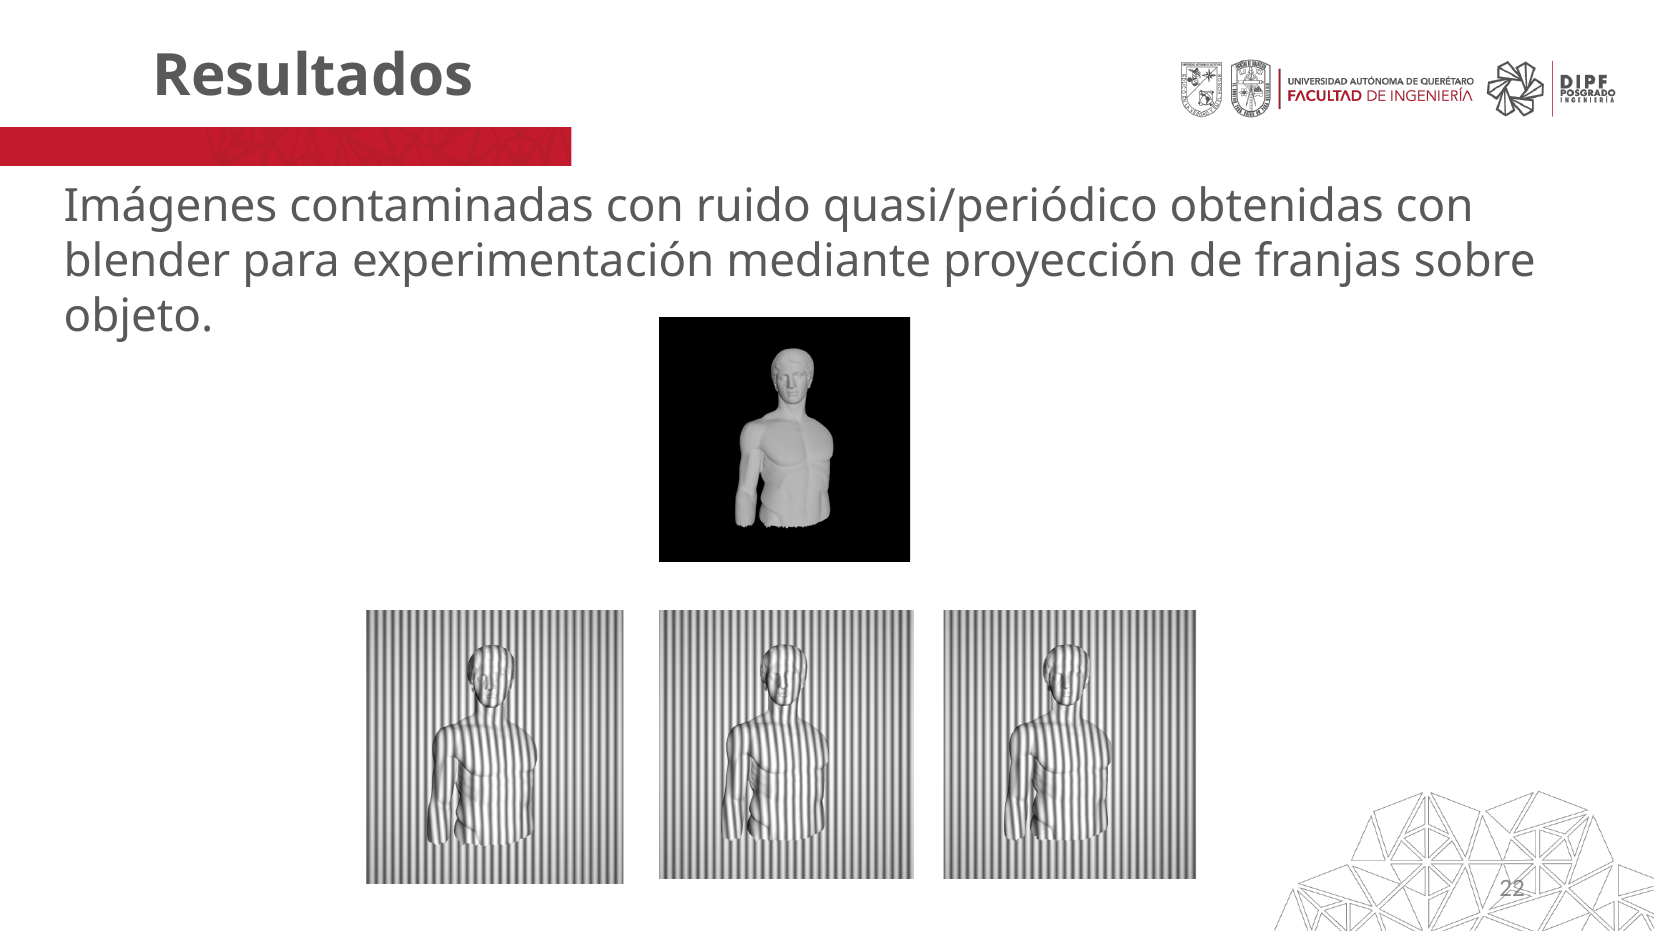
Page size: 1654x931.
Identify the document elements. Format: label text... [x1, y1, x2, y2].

picture [366, 610, 624, 884]
picture [659, 610, 914, 879]
picture [659, 317, 911, 562]
text_box Resultados [54, 11, 572, 127]
picture [1257, 781, 1654, 931]
text_box Imágenes contaminadas con ruido quasi/periódico obtenidas con blender para experimentación mediante proyección de franjas sobre objeto. [48, 168, 1612, 348]
picture [943, 610, 1197, 879]
picture [1176, 54, 1620, 133]
picture [0, 127, 572, 166]
